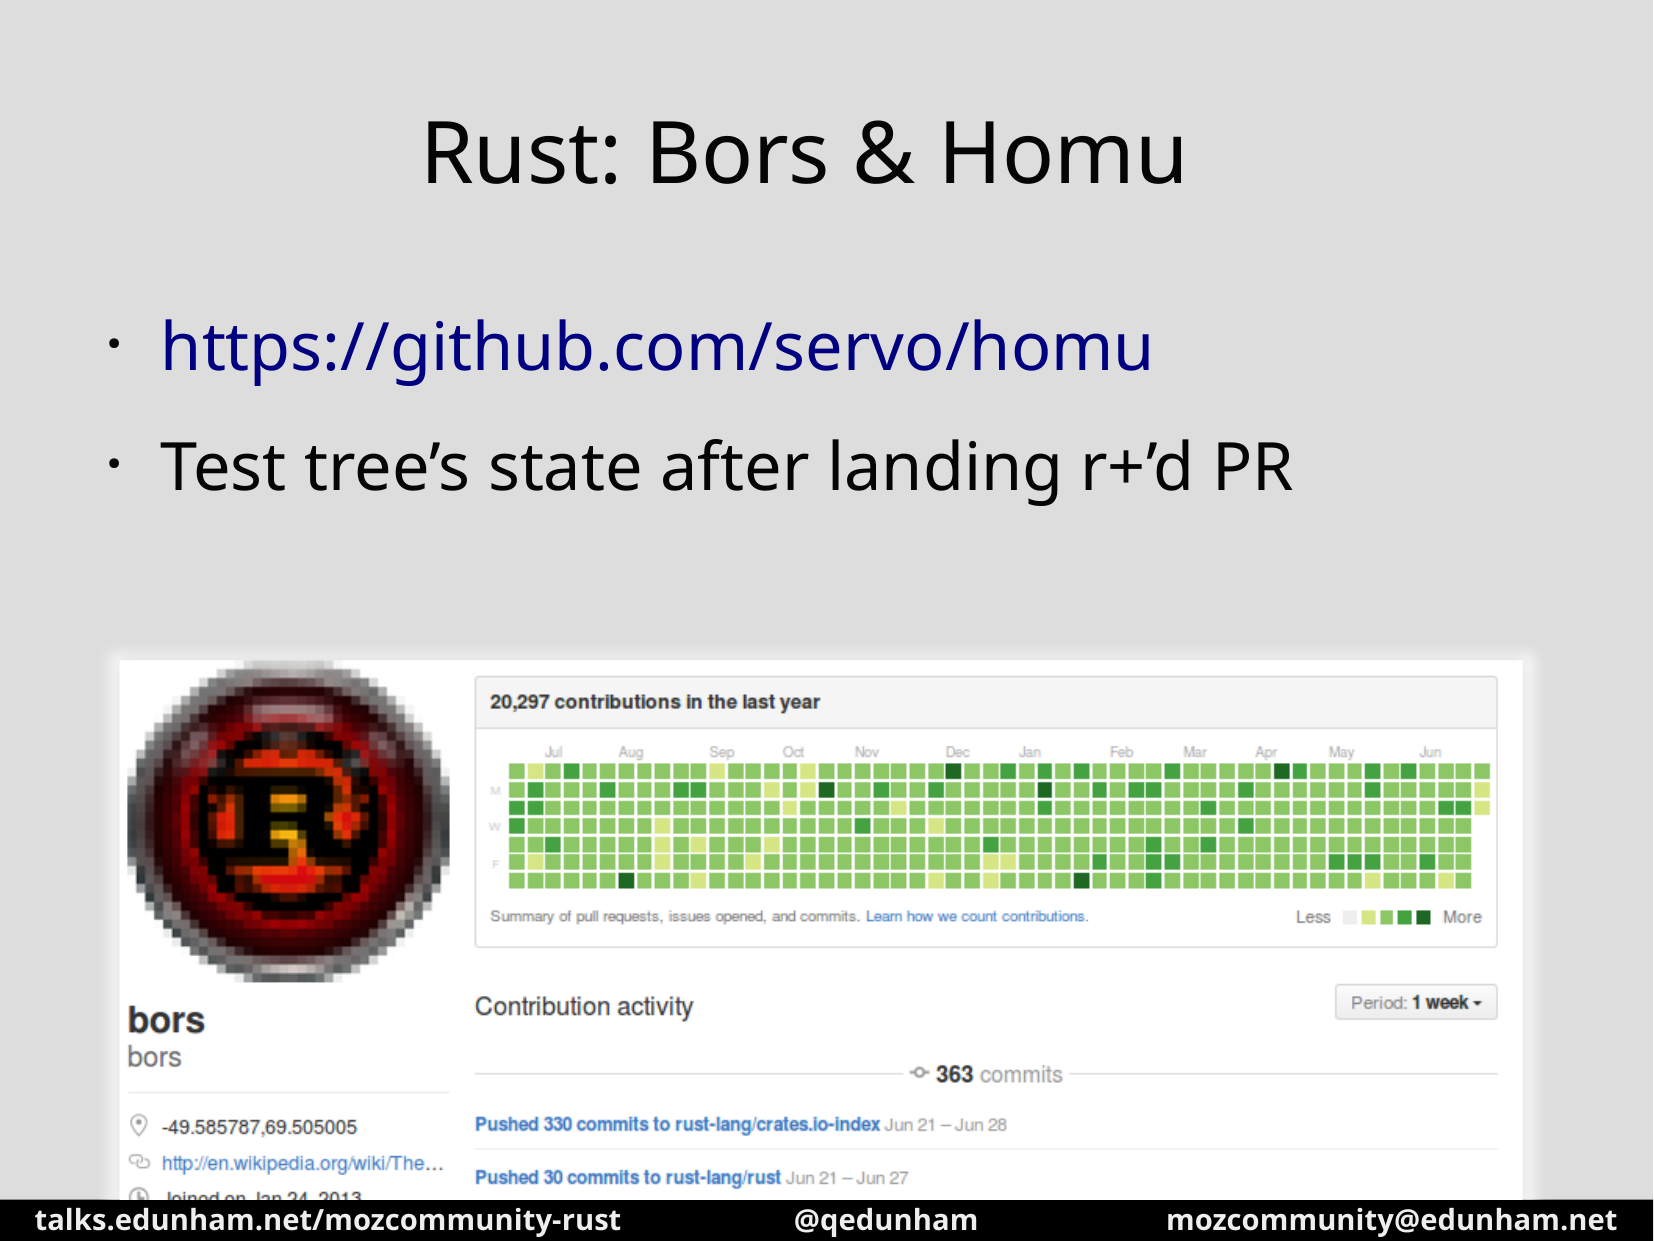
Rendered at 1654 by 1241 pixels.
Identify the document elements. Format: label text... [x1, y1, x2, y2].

picture [40, 601, 1606, 1201]
list https://github.com/servo/homu Test tree’s state after landing r+’d PR [90, 299, 1546, 601]
title Rust: Bors & Homu [15, 47, 1594, 253]
